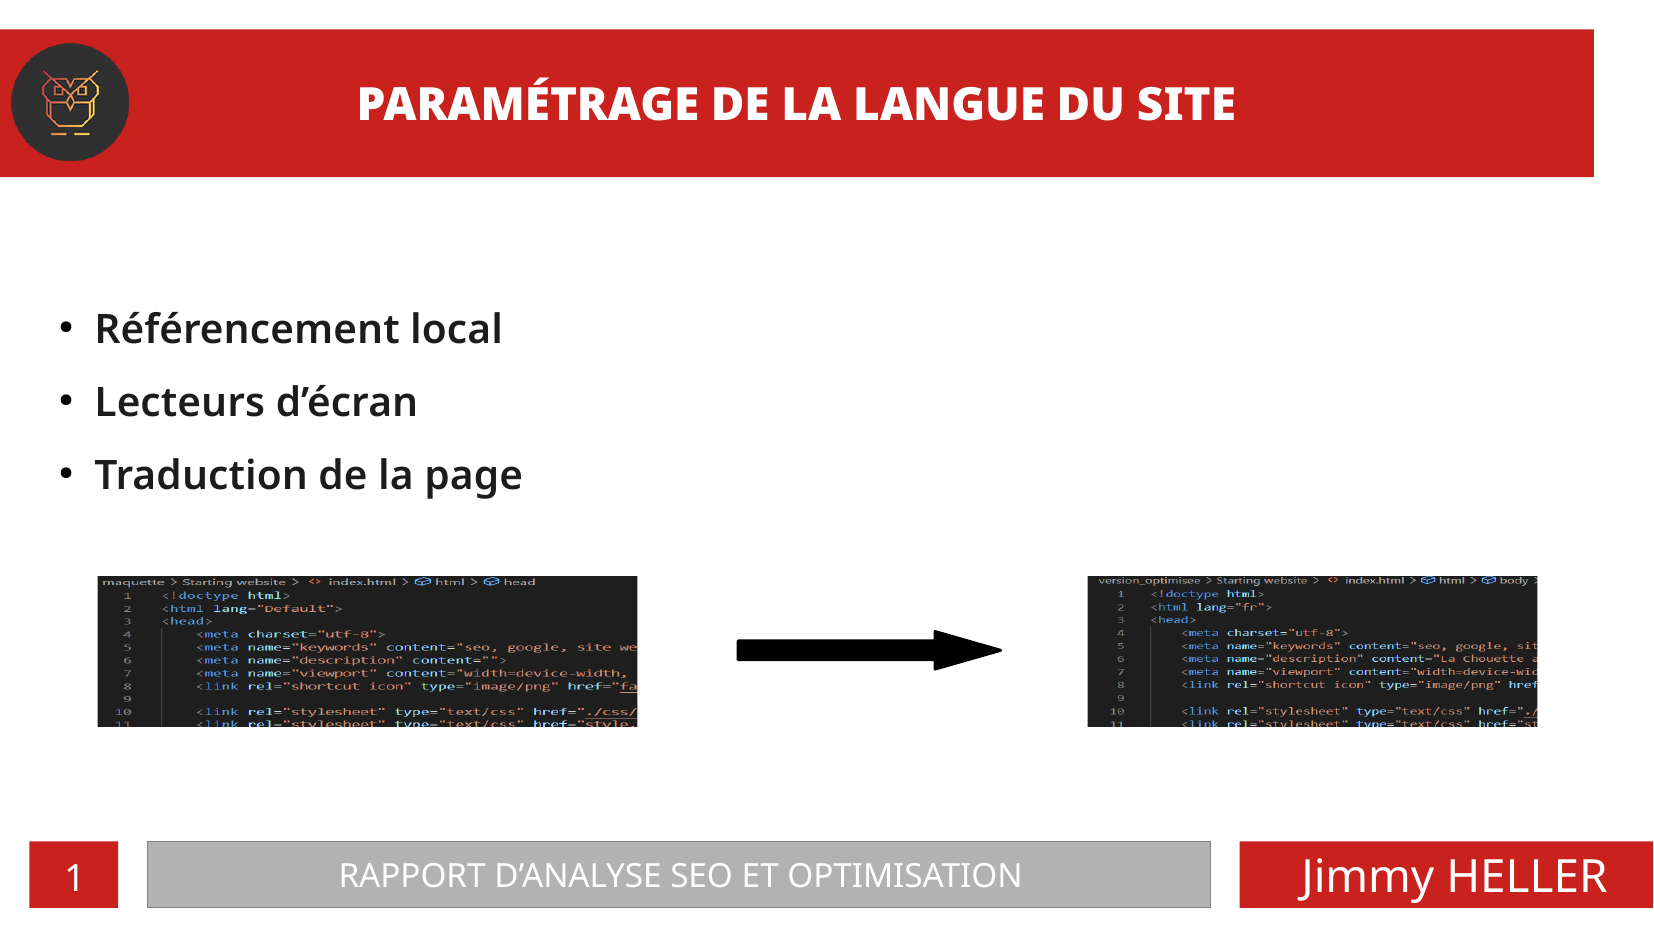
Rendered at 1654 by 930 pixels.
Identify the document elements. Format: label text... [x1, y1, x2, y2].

text_box [738, 631, 1001, 670]
text_box Jimmy HELLER [1286, 843, 1624, 906]
picture [11, 43, 129, 161]
list Référencement local Lecteurs d’écran Traduction de la page [58, 300, 1576, 792]
title PARAMÉTRAGE DE LA LANGUE DU SITE [43, 43, 1550, 162]
text_box RAPPORT D’ANALYSE SEO ET OPTIMISATION [155, 838, 1206, 912]
text_box 1 [49, 843, 98, 906]
picture [1087, 576, 1538, 727]
picture [97, 576, 638, 727]
